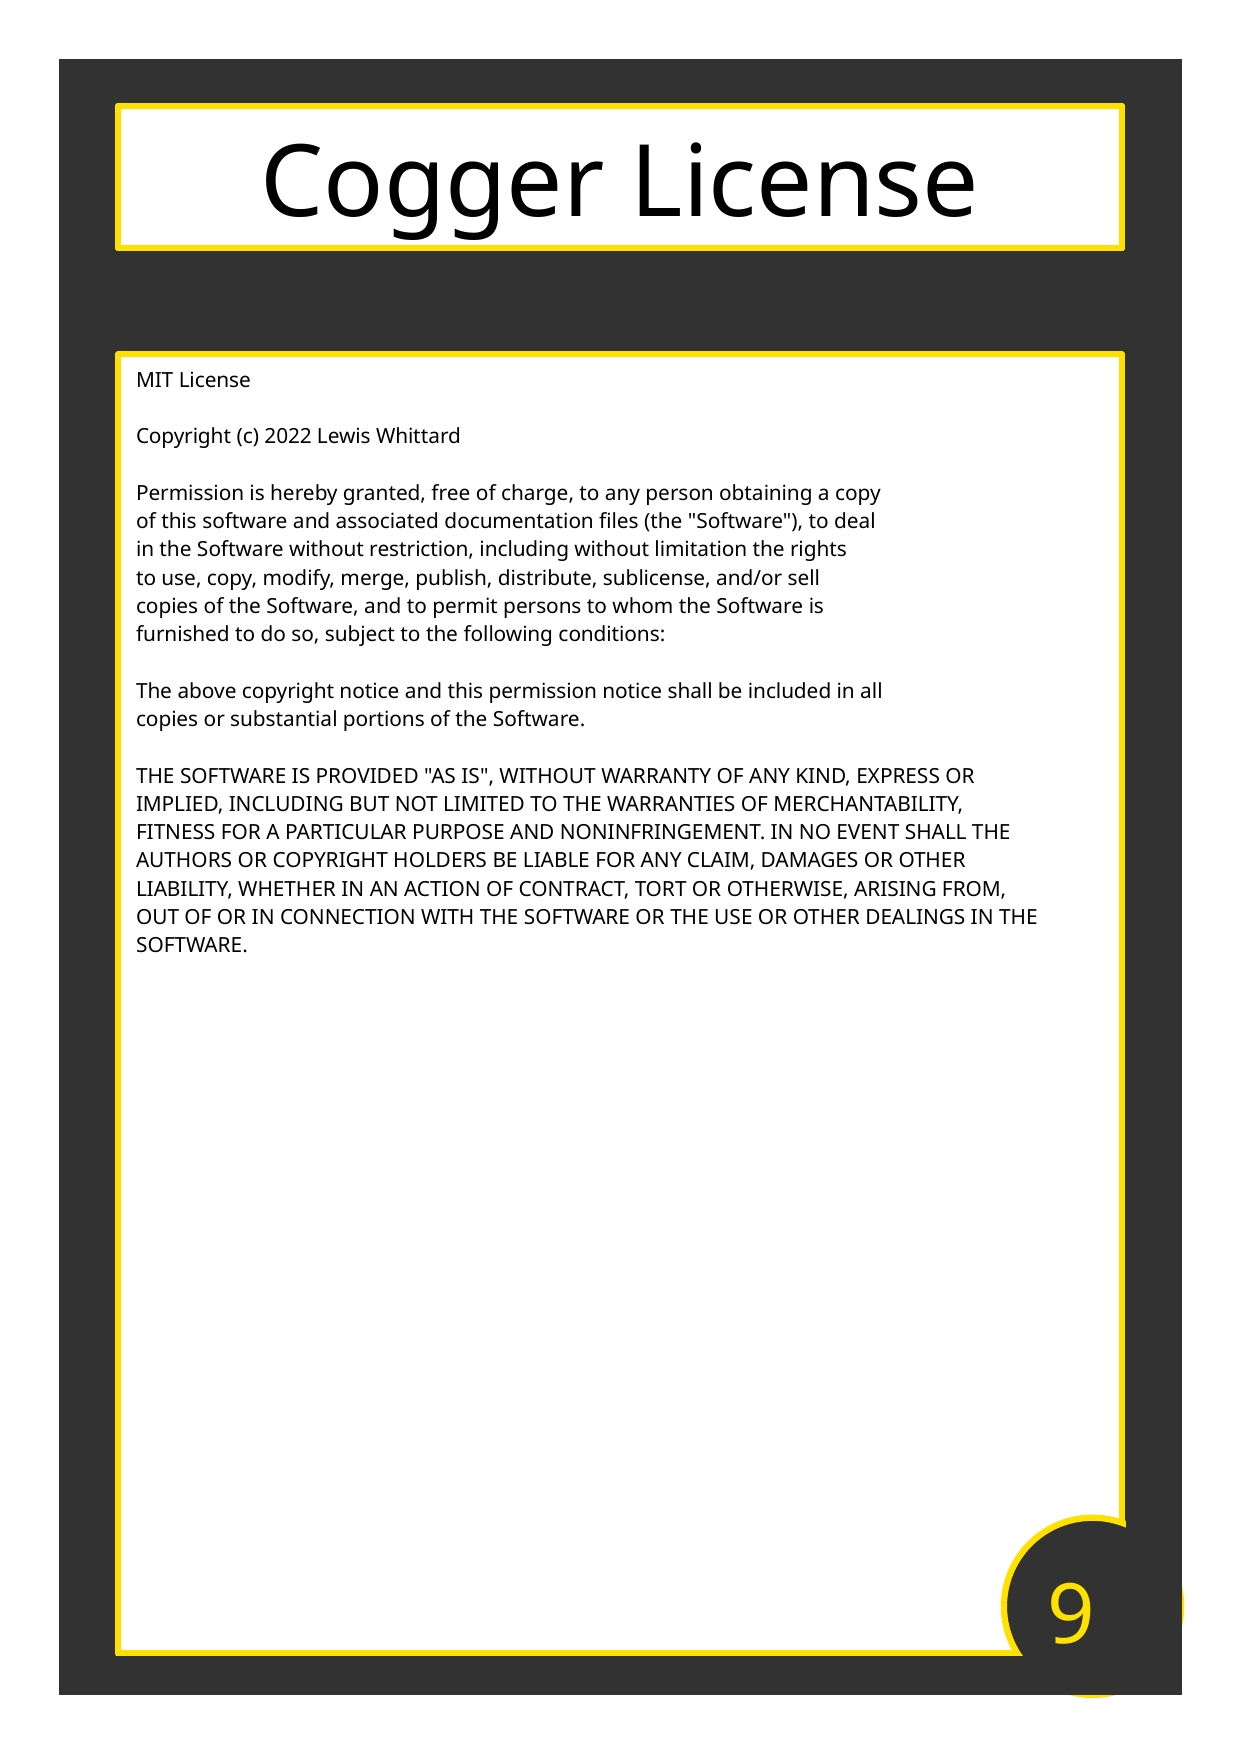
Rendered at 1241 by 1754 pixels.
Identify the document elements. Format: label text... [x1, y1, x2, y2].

text_box MIT License Copyright (c) 2022 Lewis Whittard Permission is hereby granted, free of charge, to any person obtaining a copy of this software and associated documentation files (the "Software"), to deal in the Software without restriction, including without limitation the rights to use, copy, modify, merge, publish, distribute, sublicense, and/or sell copies of the Software, and to permit persons to whom the Software is furnished to do so, subject to the following conditions: The above copyright notice and this permission notice shall be included in all copies or substantial portions of the Software. THE SOFTWARE IS PROVIDED "AS IS", WITHOUT WARRANTY OF ANY KIND, EXPRESS OR IMPLIED, INCLUDING BUT NOT LIMITED TO THE WARRANTIES OF MERCHANTABILITY, FITNESS FOR A PARTICULAR PURPOSE AND NONINFRINGEMENT. IN NO EVENT SHALL THE AUTHORS OR COPYRIGHT HOLDERS BE LIABLE FOR ANY CLAIM, DAMAGES OR OTHER LIABILITY, WHETHER IN AN ACTION OF CONTRACT, TORT OR OTHERWISE, ARISING FROM, OUT OF OR IN CONNECTION WITH THE SOFTWARE OR THE USE OR OTHER DEALINGS IN THE SOFTWARE. [118, 354, 1123, 1654]
text_box [59, 59, 1182, 1695]
text_box 9 [1003, 1517, 1126, 1656]
text_box Cogger License [118, 106, 1123, 249]
